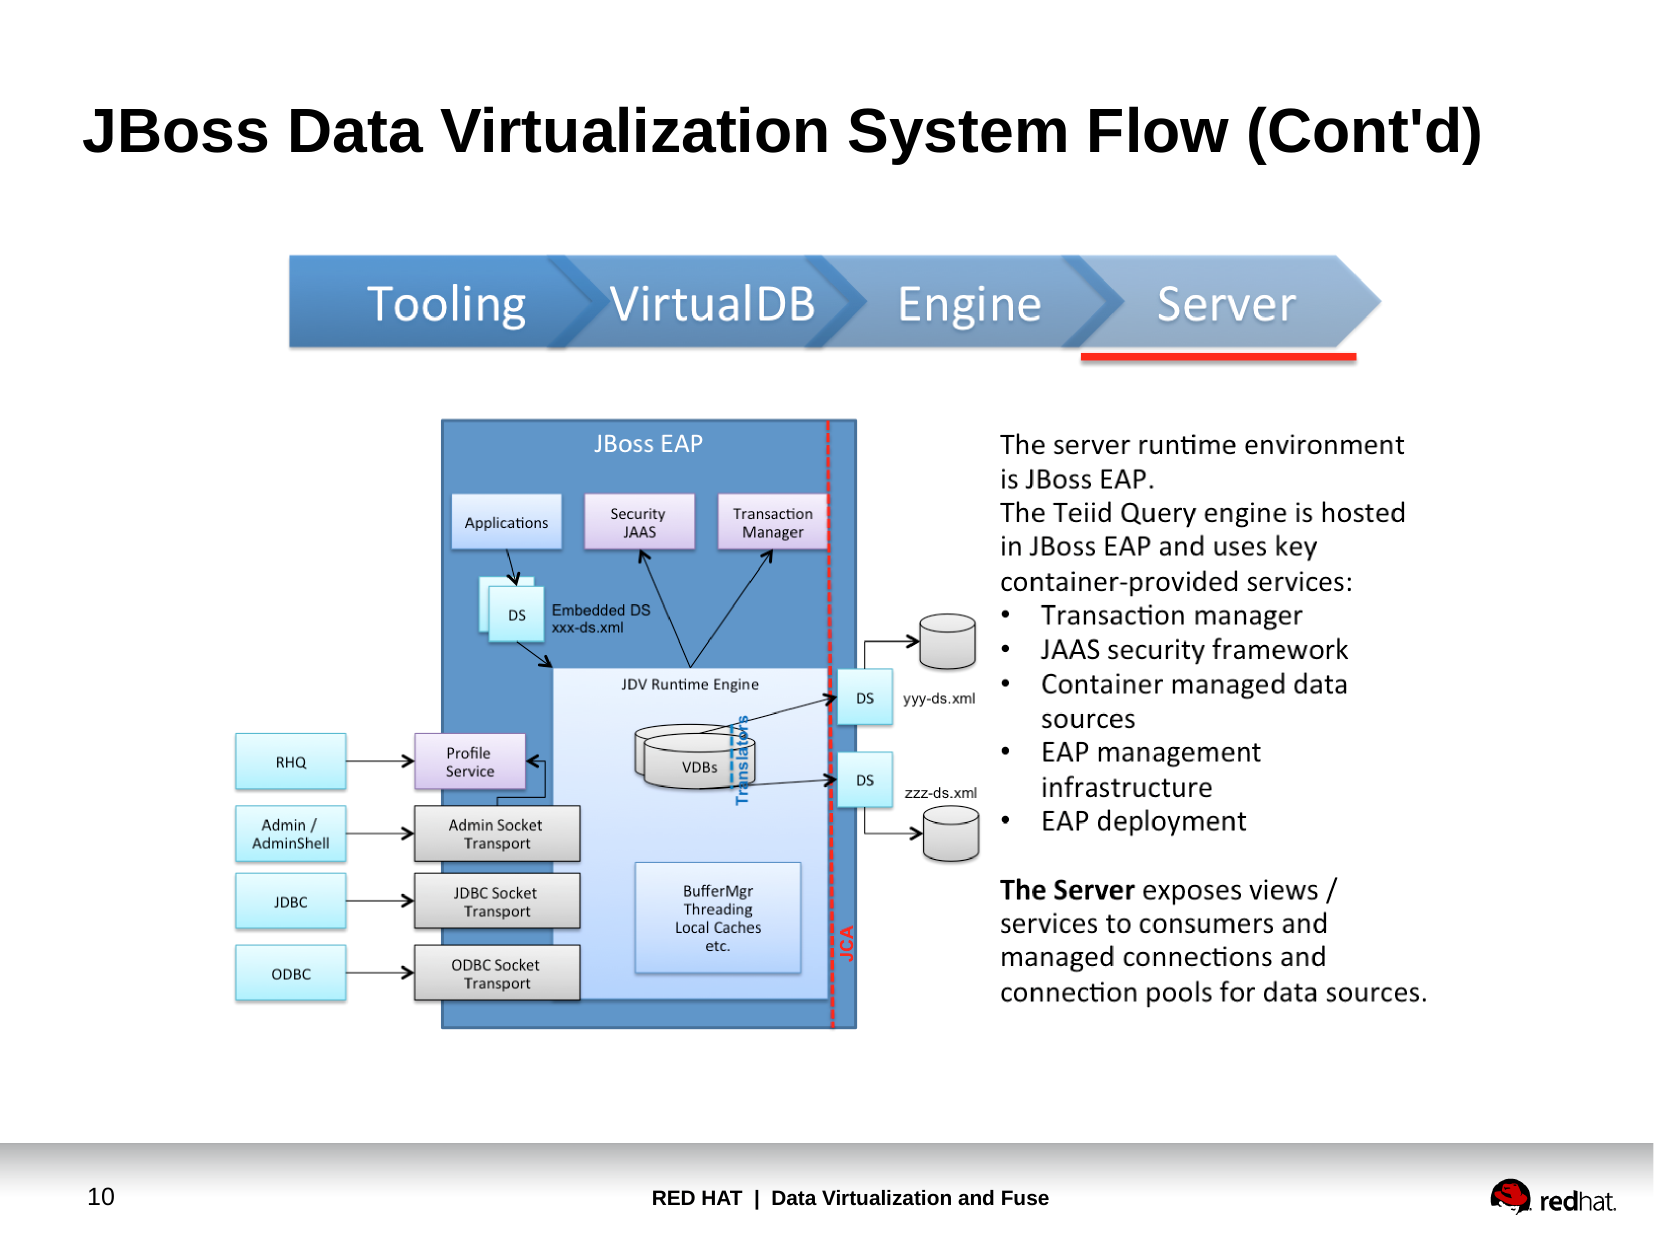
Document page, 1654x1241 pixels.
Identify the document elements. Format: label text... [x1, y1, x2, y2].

picture [0, 1143, 1654, 1241]
title JBoss Data Virtualization System Flow (Cont'd) [82, 37, 1571, 226]
picture [227, 244, 1435, 1039]
